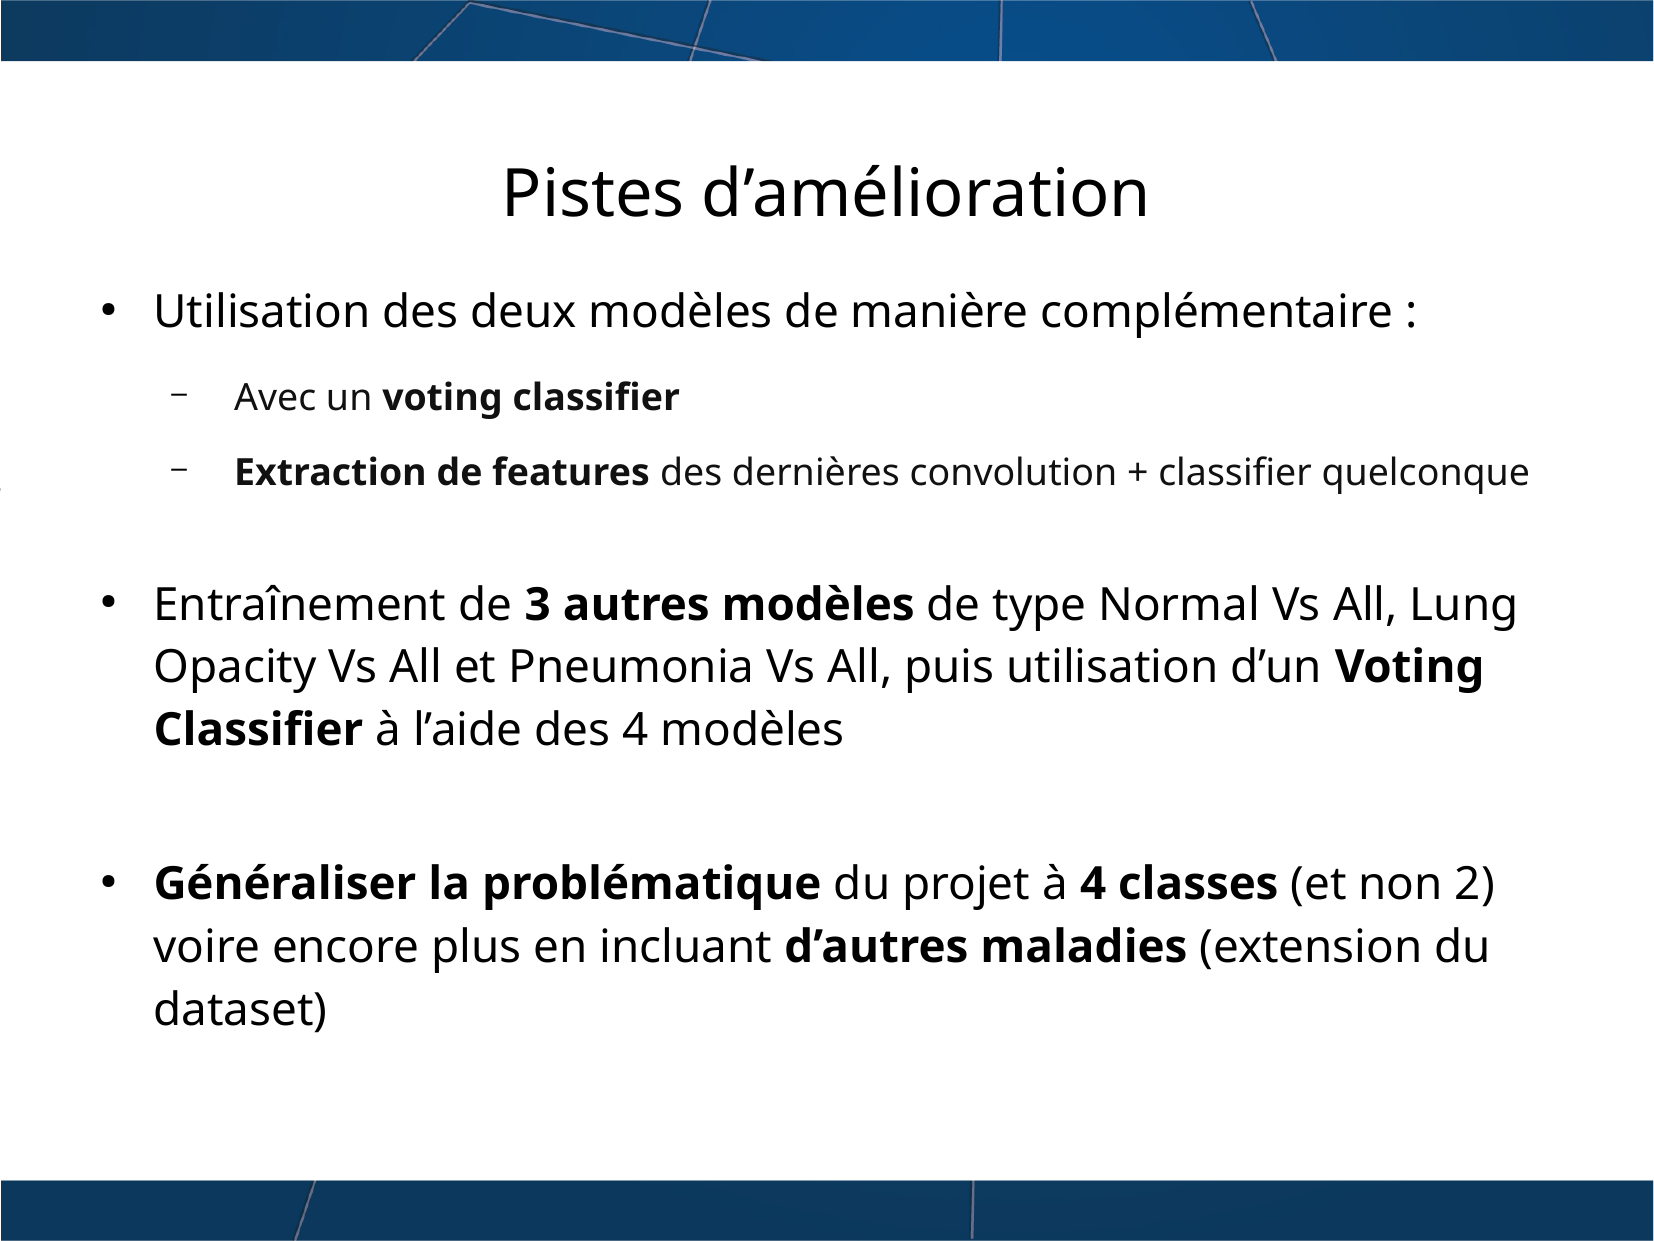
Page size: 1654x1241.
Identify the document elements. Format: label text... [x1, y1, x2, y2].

list Utilisation des deux modèles de manière complémentaire : Avec un voting classifier Extraction de features des dernières convolution + classifier quelconque Entraînement de 3 autres modèles de type Normal Vs All, Lung Opacity Vs All et Pneumonia Vs All, puis utilisation d’un Voting Classifier à l’aide des 4 modèles Généraliser la problématique du projet à 4 classes (et non 2) voire encore plus en incluant d’autres maladies (extension du dataset) [82, 278, 1571, 1091]
title Pistes d’amélioration [82, 86, 1571, 278]
picture [0, 0, 1654, 1241]
